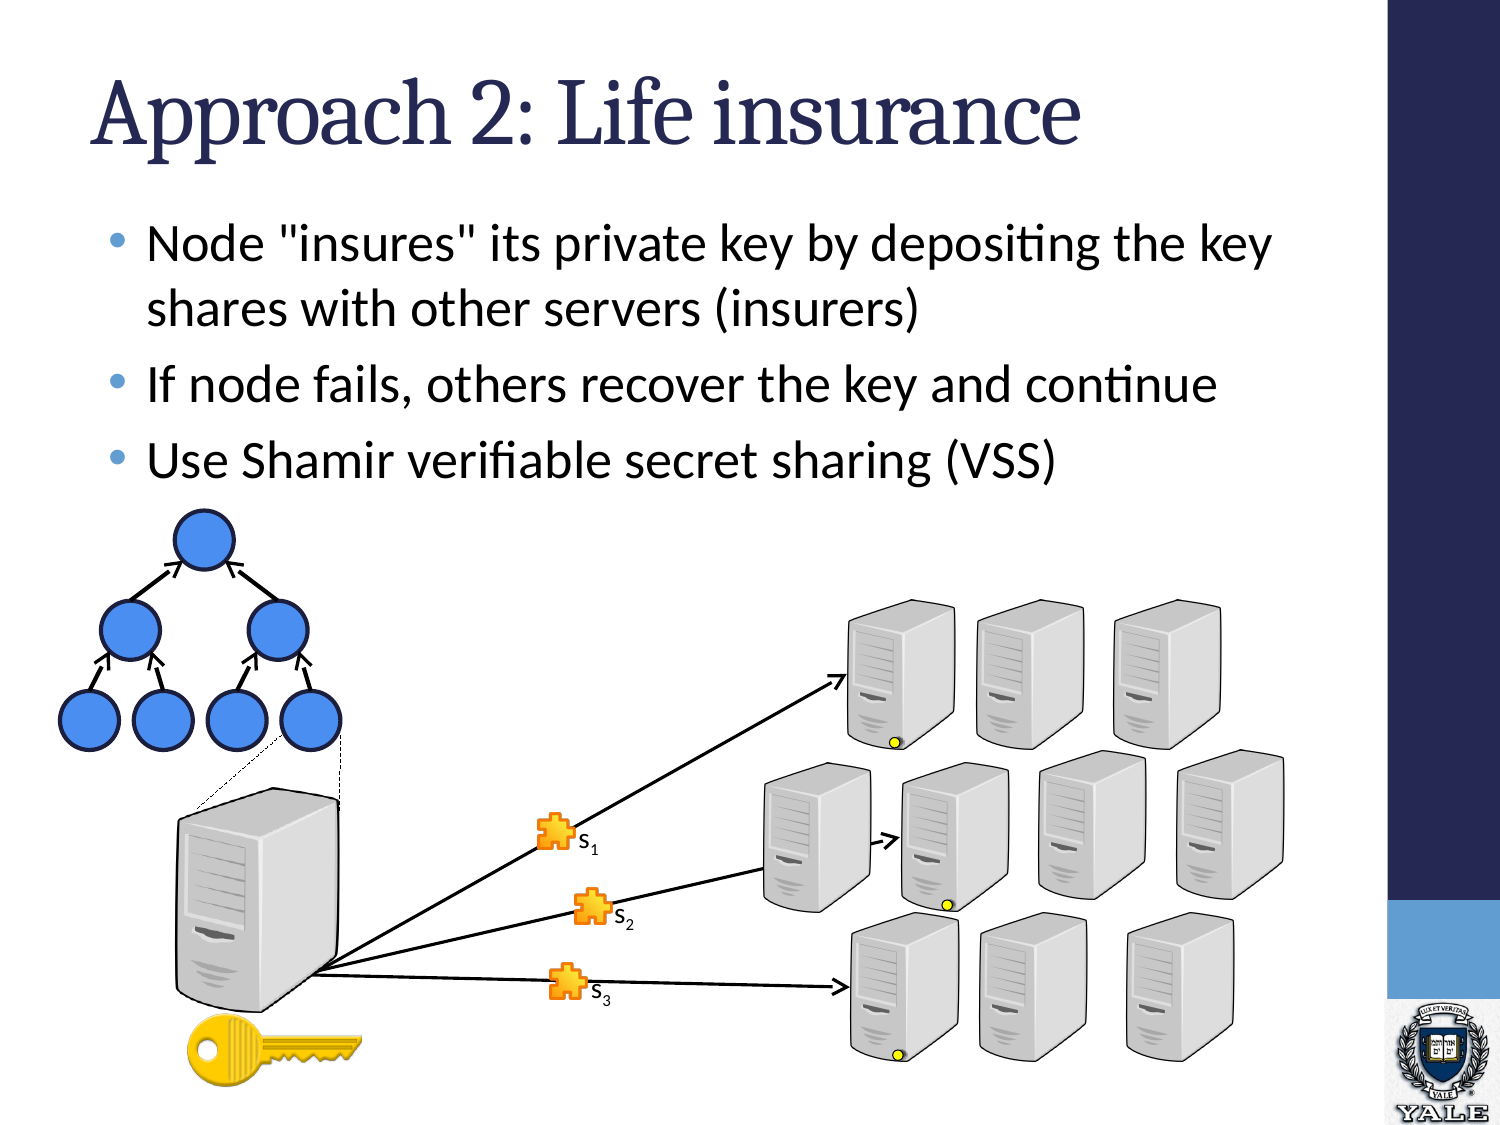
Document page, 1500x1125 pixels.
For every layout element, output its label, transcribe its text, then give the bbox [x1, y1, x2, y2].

text_box [174, 510, 234, 570]
picture [574, 887, 599, 925]
text_box [59, 691, 119, 751]
text_box [281, 691, 341, 751]
list Node "insures" its private key by depositing the key shares with other servers (insurers) If node fails, others recover the key and continue Use Shamir verifiable secret sharing (VSS) [75, 200, 1325, 1063]
text_box [892, 1049, 904, 1061]
text_box s2 [599, 887, 649, 942]
text_box [133, 691, 193, 751]
title Approach 2: Life insurance [75, 12, 1325, 200]
picture [549, 962, 576, 1000]
text_box [100, 600, 160, 660]
picture [1384, 999, 1500, 1125]
text_box [941, 899, 953, 911]
text_box [207, 691, 267, 751]
picture [1125, 912, 1235, 1062]
text_box s1 [563, 812, 614, 867]
text_box [248, 600, 308, 660]
picture [762, 762, 1088, 1062]
text_box [889, 737, 900, 748]
text_box s3 [576, 962, 626, 1018]
picture [975, 599, 1285, 900]
picture [174, 787, 362, 1088]
picture [846, 599, 956, 750]
picture [537, 812, 563, 850]
